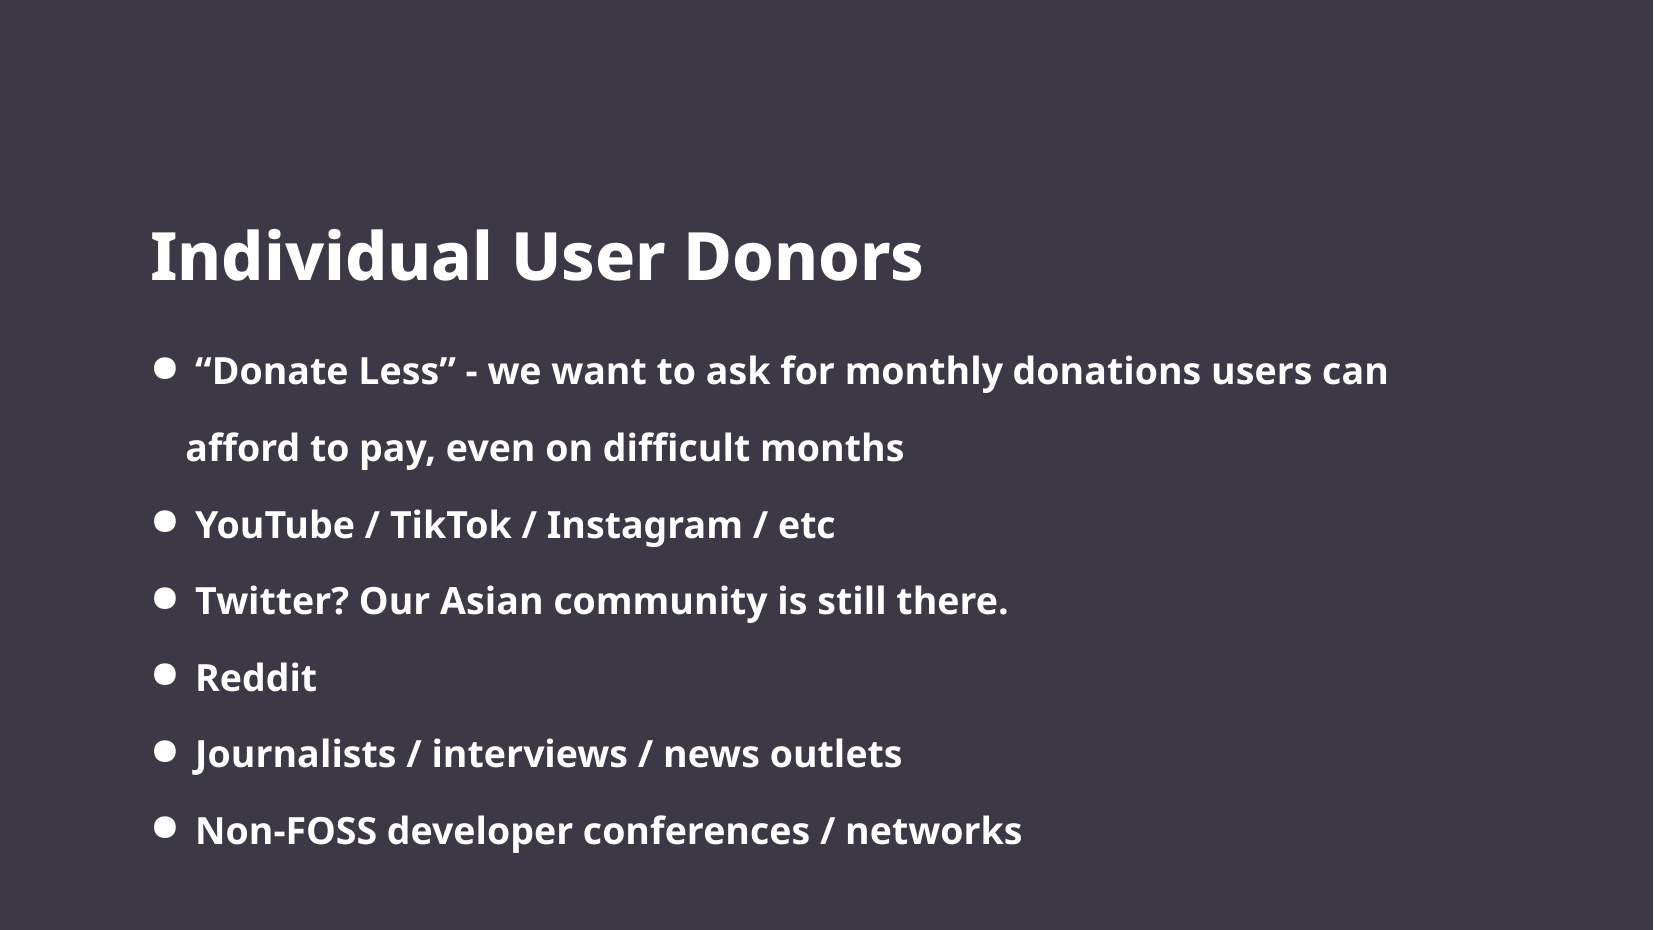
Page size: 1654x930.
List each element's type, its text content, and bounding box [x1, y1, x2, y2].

text_box “Donate Less” - we want to ask for monthly donations users can afford to pay, even on difficult months YouTube / TikTok / Instagram / etc Twitter? Our Asian community is still there. Reddit Journalists / interviews / news outlets Non-FOSS developer conferences / networks [150, 319, 1500, 795]
title Individual User Donors [150, 138, 1426, 301]
